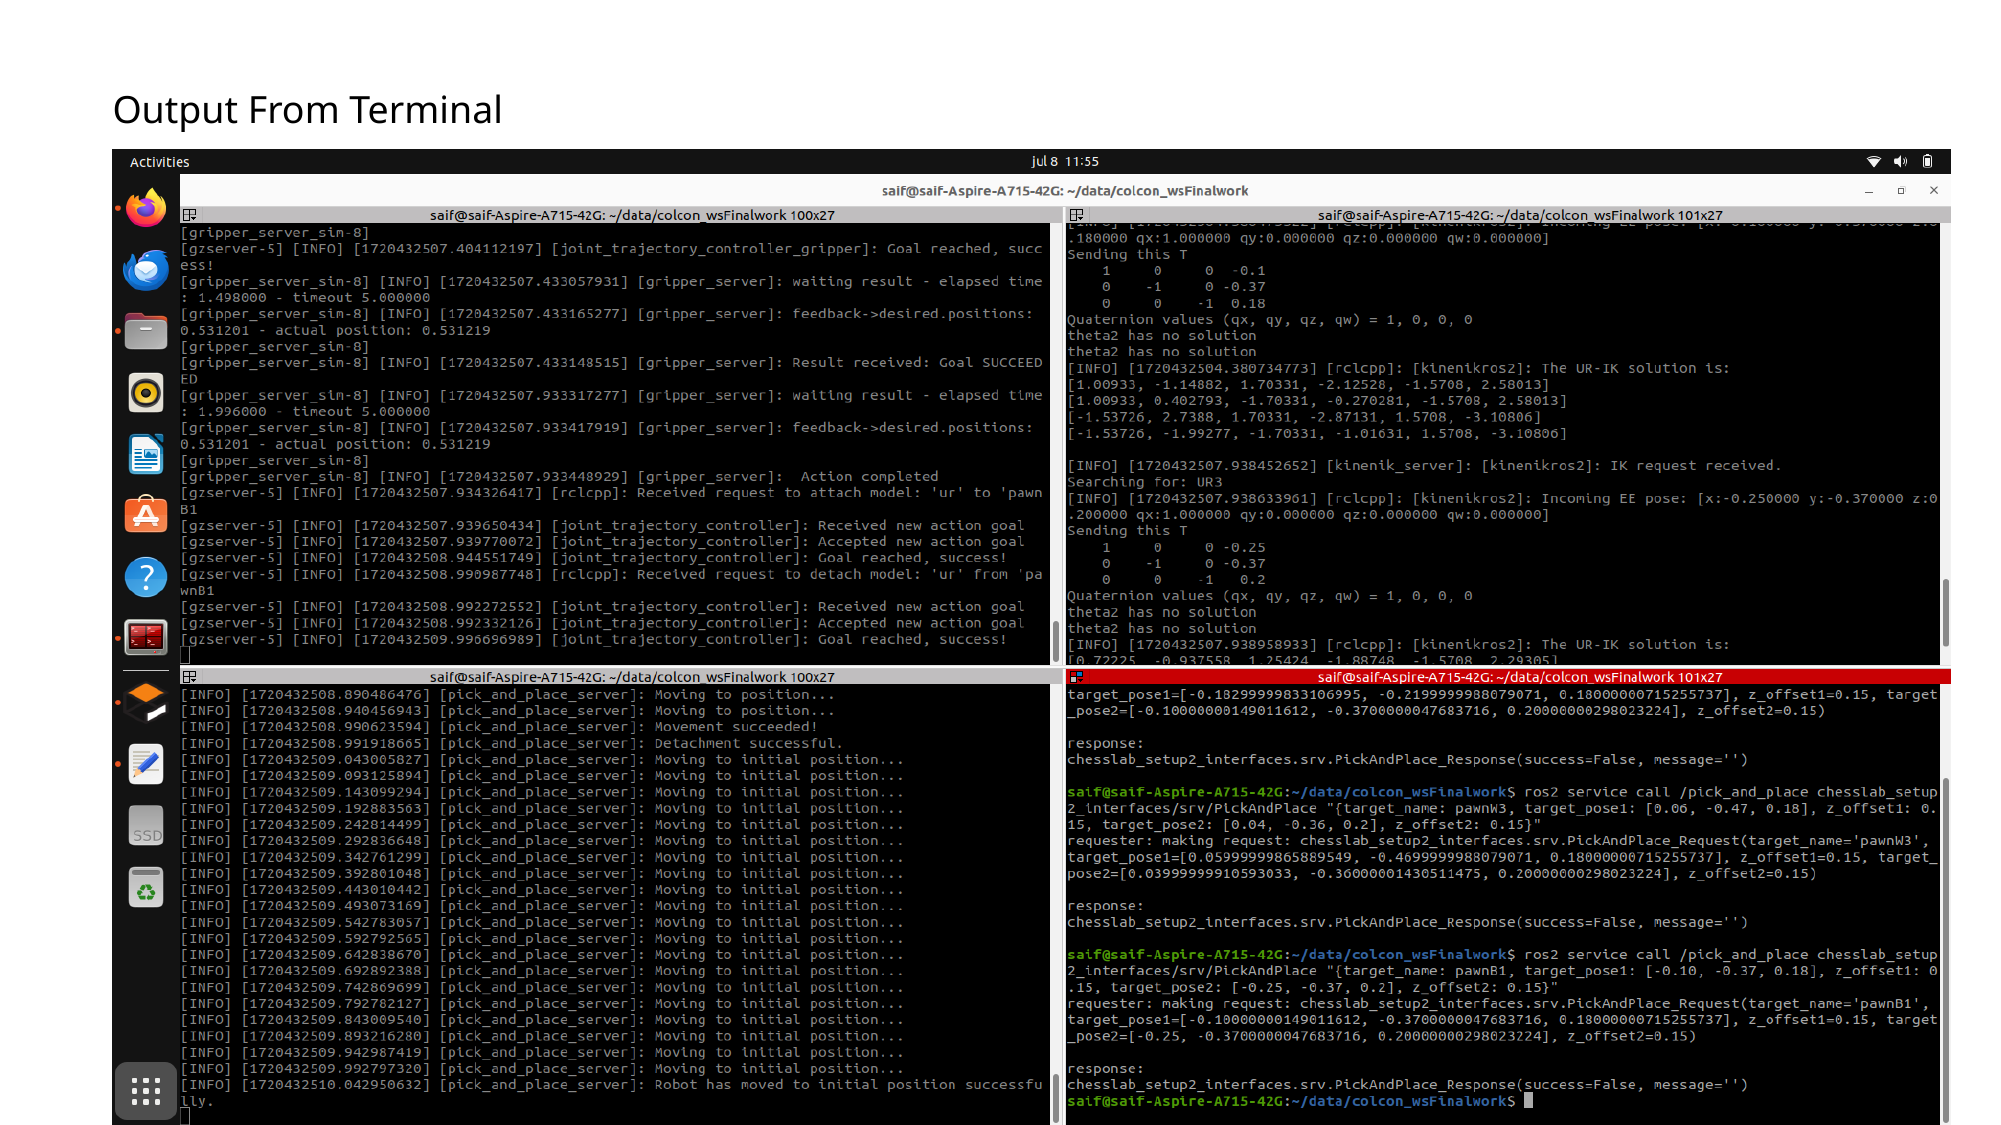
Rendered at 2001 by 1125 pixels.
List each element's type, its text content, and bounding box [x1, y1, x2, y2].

title Output From Terminal [112, 0, 1838, 149]
picture [112, 149, 1951, 1125]
